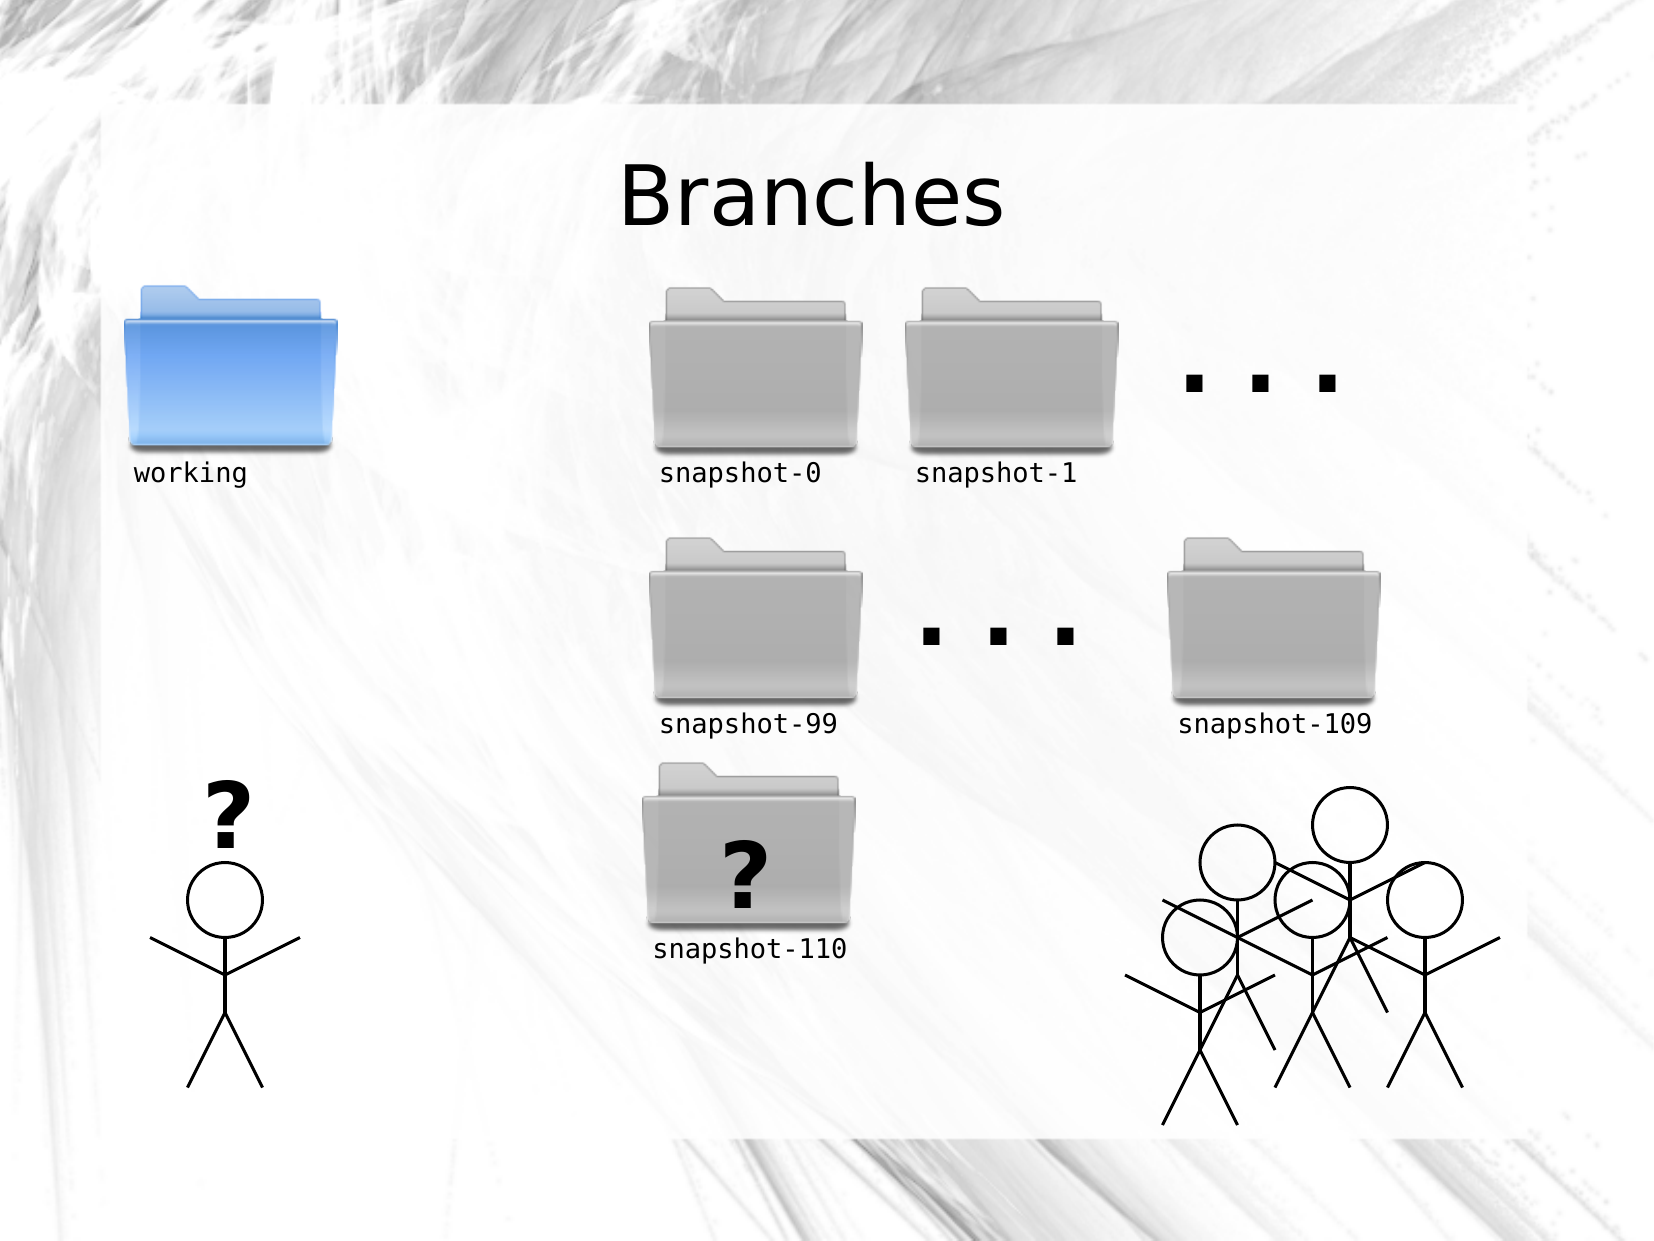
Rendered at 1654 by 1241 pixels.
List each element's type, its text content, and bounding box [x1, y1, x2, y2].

text_box snapshot-1 [900, 450, 1093, 497]
text_box ? [187, 755, 271, 953]
text_box snapshot-110 [788, 925, 863, 972]
picture [0, 0, 1654, 1241]
title Branches [118, 112, 1506, 281]
text_box snapshot-110 [637, 925, 704, 972]
text_box . . . [900, 553, 1098, 751]
text_box snapshot-99 [644, 700, 853, 747]
text_box snapshot-0 [644, 450, 837, 497]
text_box working [119, 450, 263, 497]
text_box snapshot-109 [1162, 700, 1388, 747]
text_box . . . [1162, 300, 1361, 497]
text_box ? [704, 815, 788, 1013]
